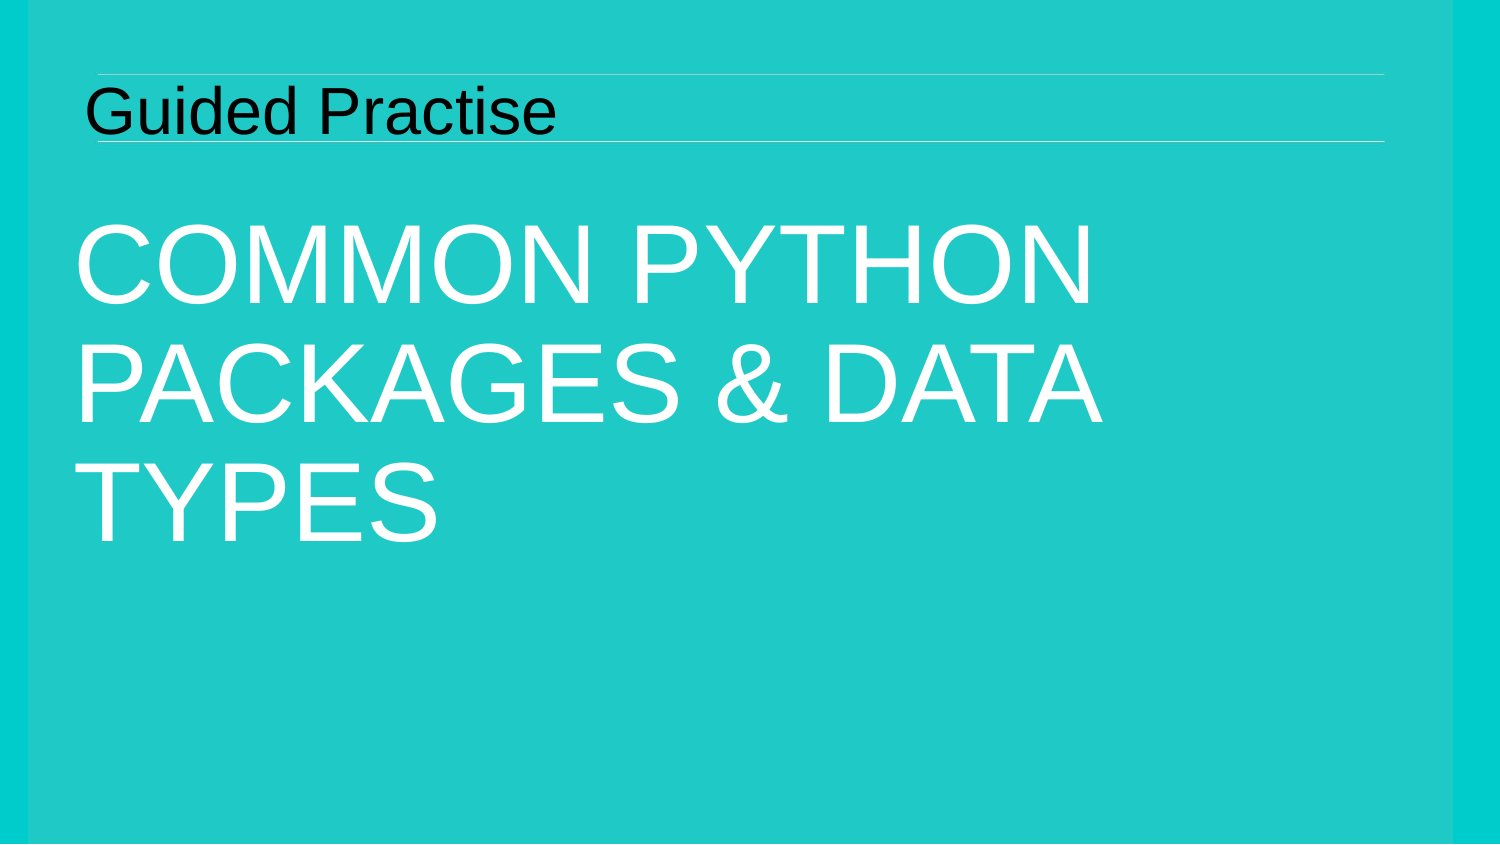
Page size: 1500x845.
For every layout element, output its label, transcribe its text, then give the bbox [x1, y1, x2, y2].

text_box Guided Practise [84, 67, 733, 143]
picture [28, 0, 1453, 844]
text_box COMMON PYTHON PACKAGES & DATA TYPES [73, 208, 1130, 668]
